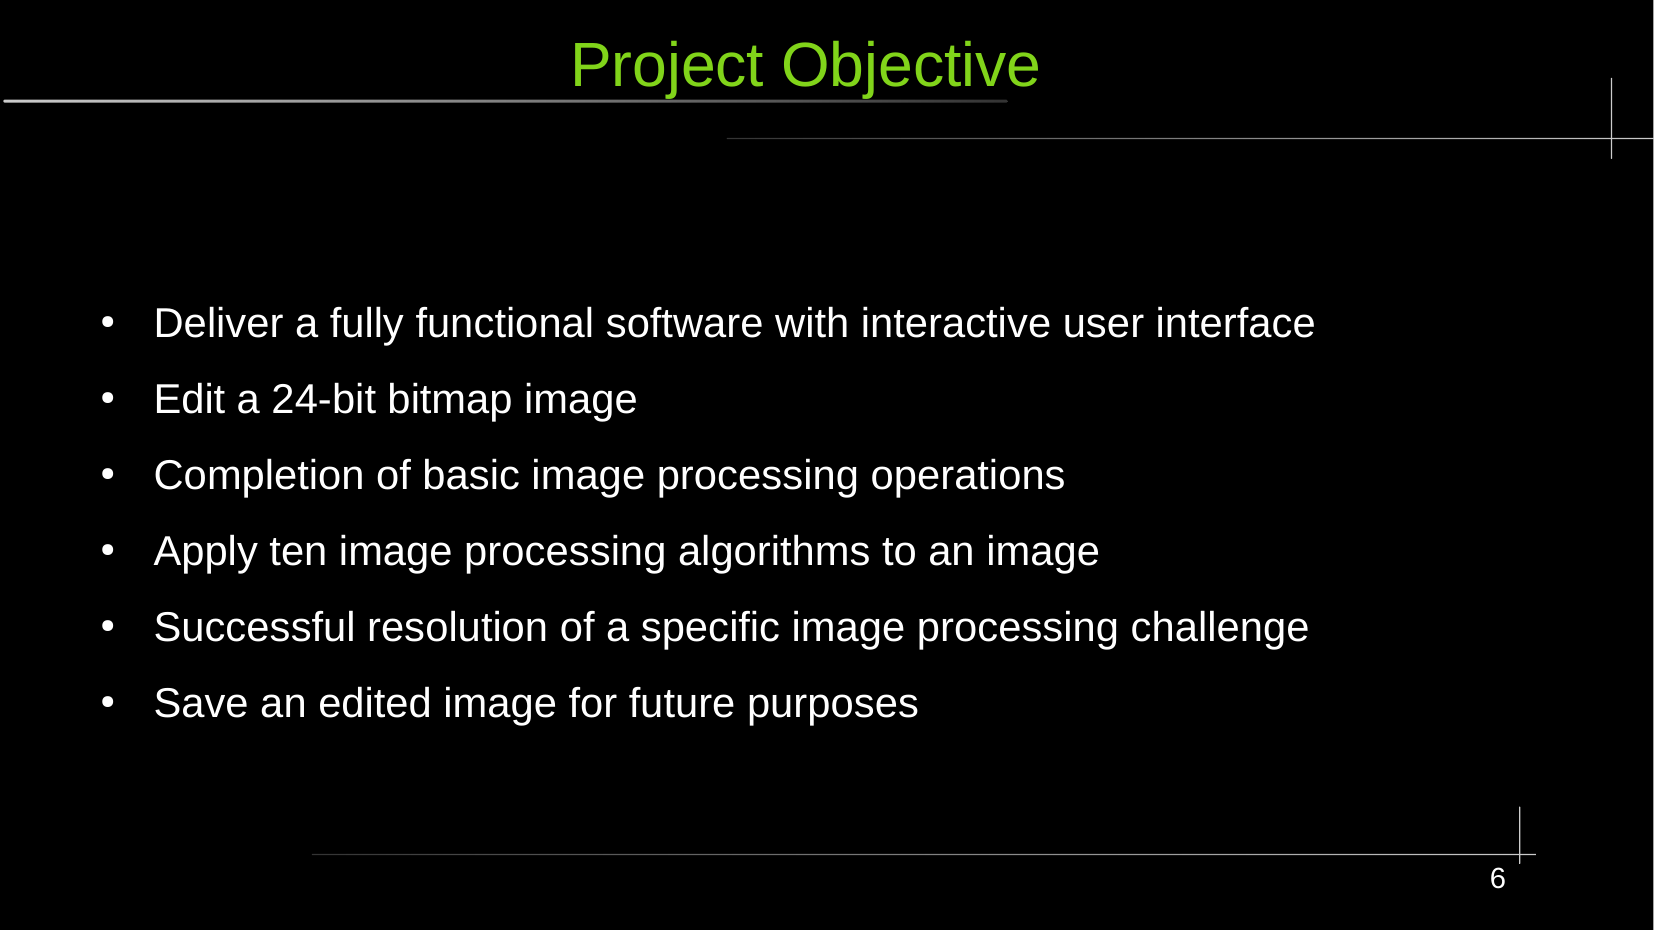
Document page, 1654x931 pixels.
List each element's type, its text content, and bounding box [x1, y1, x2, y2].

title Project Objective [23, 11, 1589, 119]
list Deliver a fully functional software with interactive user interface Edit a 24-bit bitmap image Completion of basic image processing operations Apply ten image processing algorithms to an image Successful resolution of a specific image processing challenge Save an edited image for future purposes [82, 300, 1571, 840]
